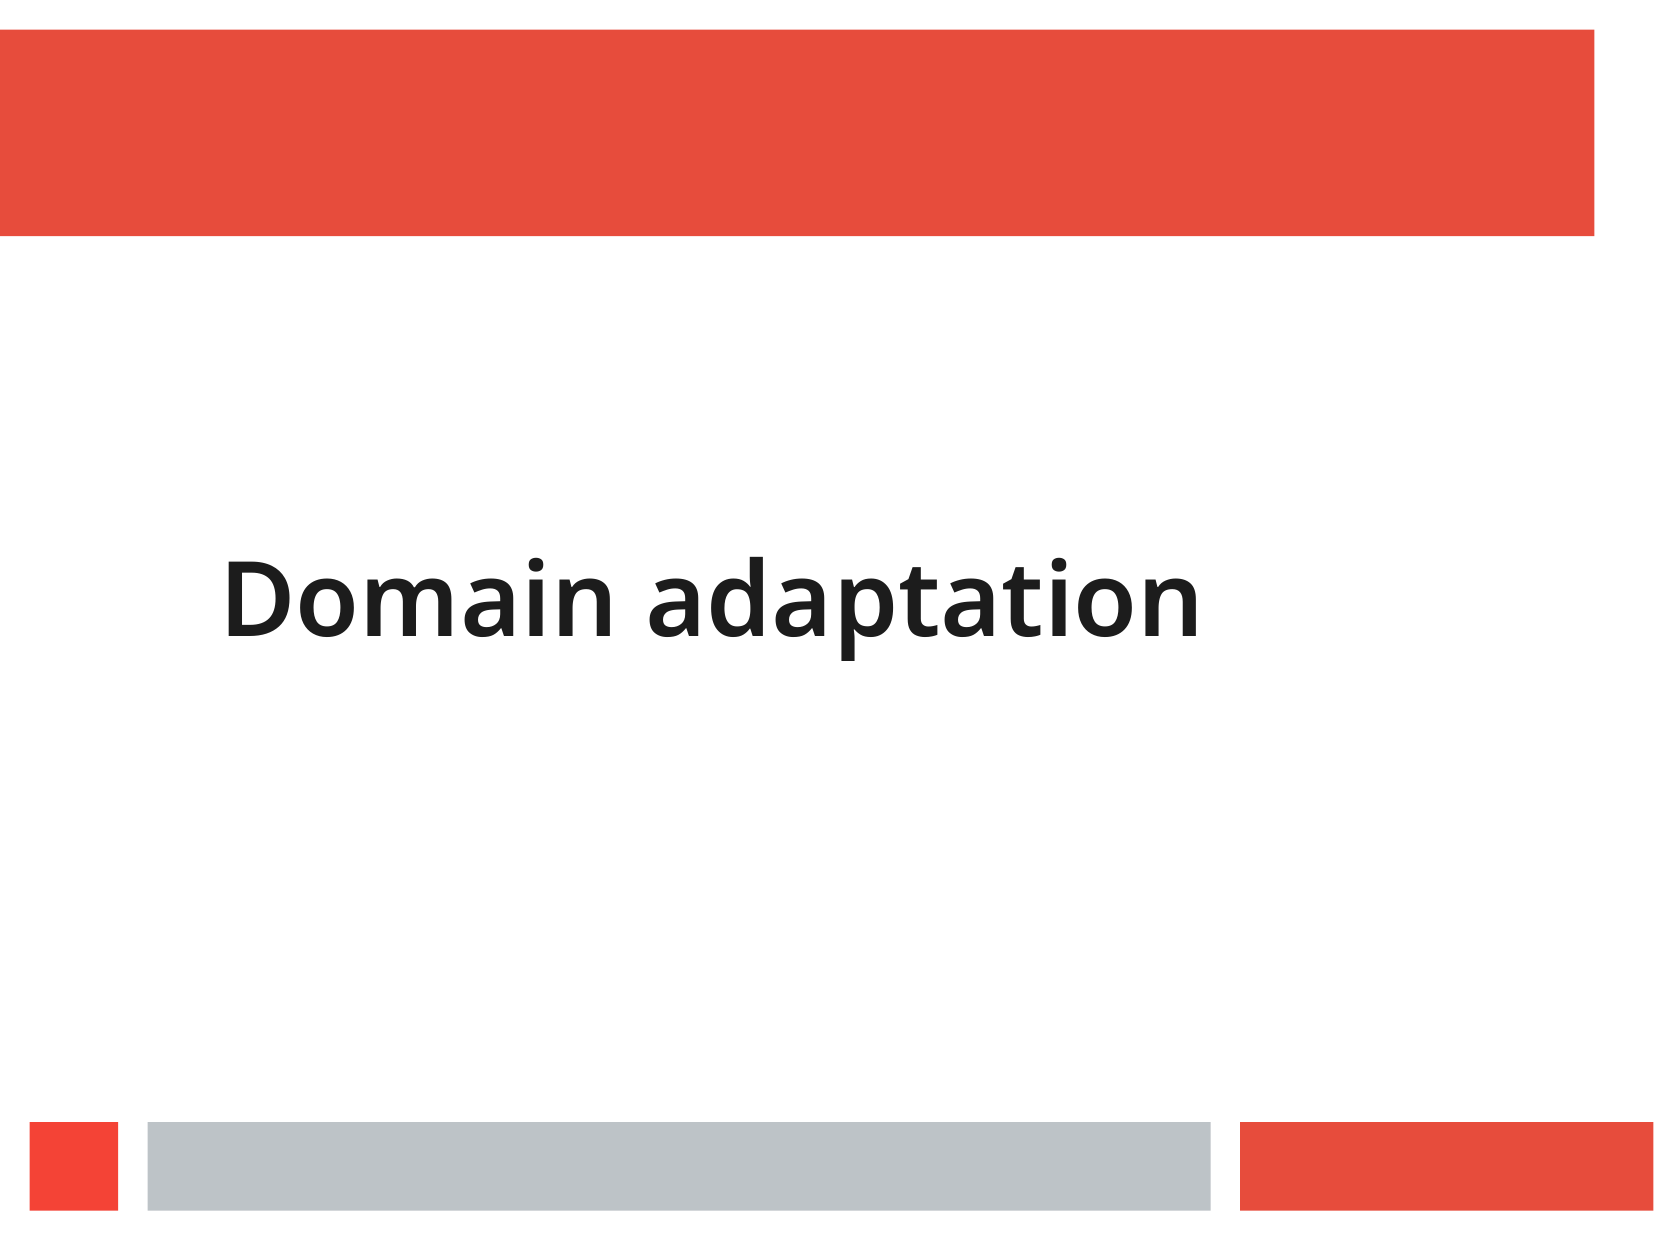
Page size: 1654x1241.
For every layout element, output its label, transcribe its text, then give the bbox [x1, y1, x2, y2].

list Domain adaptation [219, 525, 1654, 1241]
